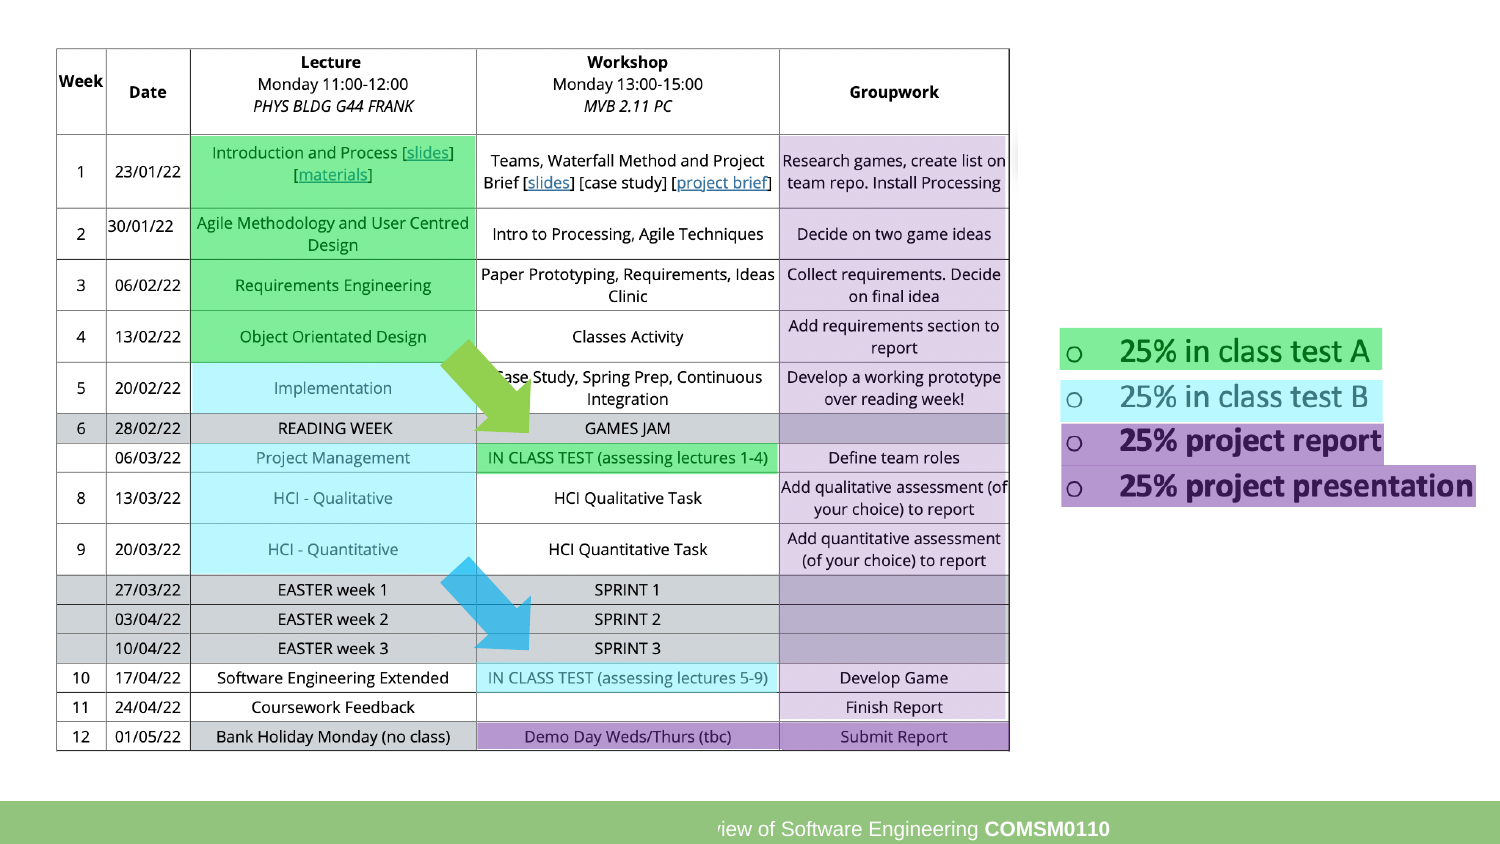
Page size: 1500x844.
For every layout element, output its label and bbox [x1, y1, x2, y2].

text_box [1060, 328, 1382, 370]
text_box [1061, 424, 1476, 507]
picture [47, 37, 1018, 761]
picture [1021, 327, 1500, 516]
text_box [476, 662, 777, 693]
text_box [477, 722, 1009, 750]
text_box [191, 136, 532, 434]
text_box [779, 136, 1005, 719]
text_box [1060, 380, 1383, 422]
text_box [191, 443, 532, 651]
text_box [477, 443, 778, 474]
